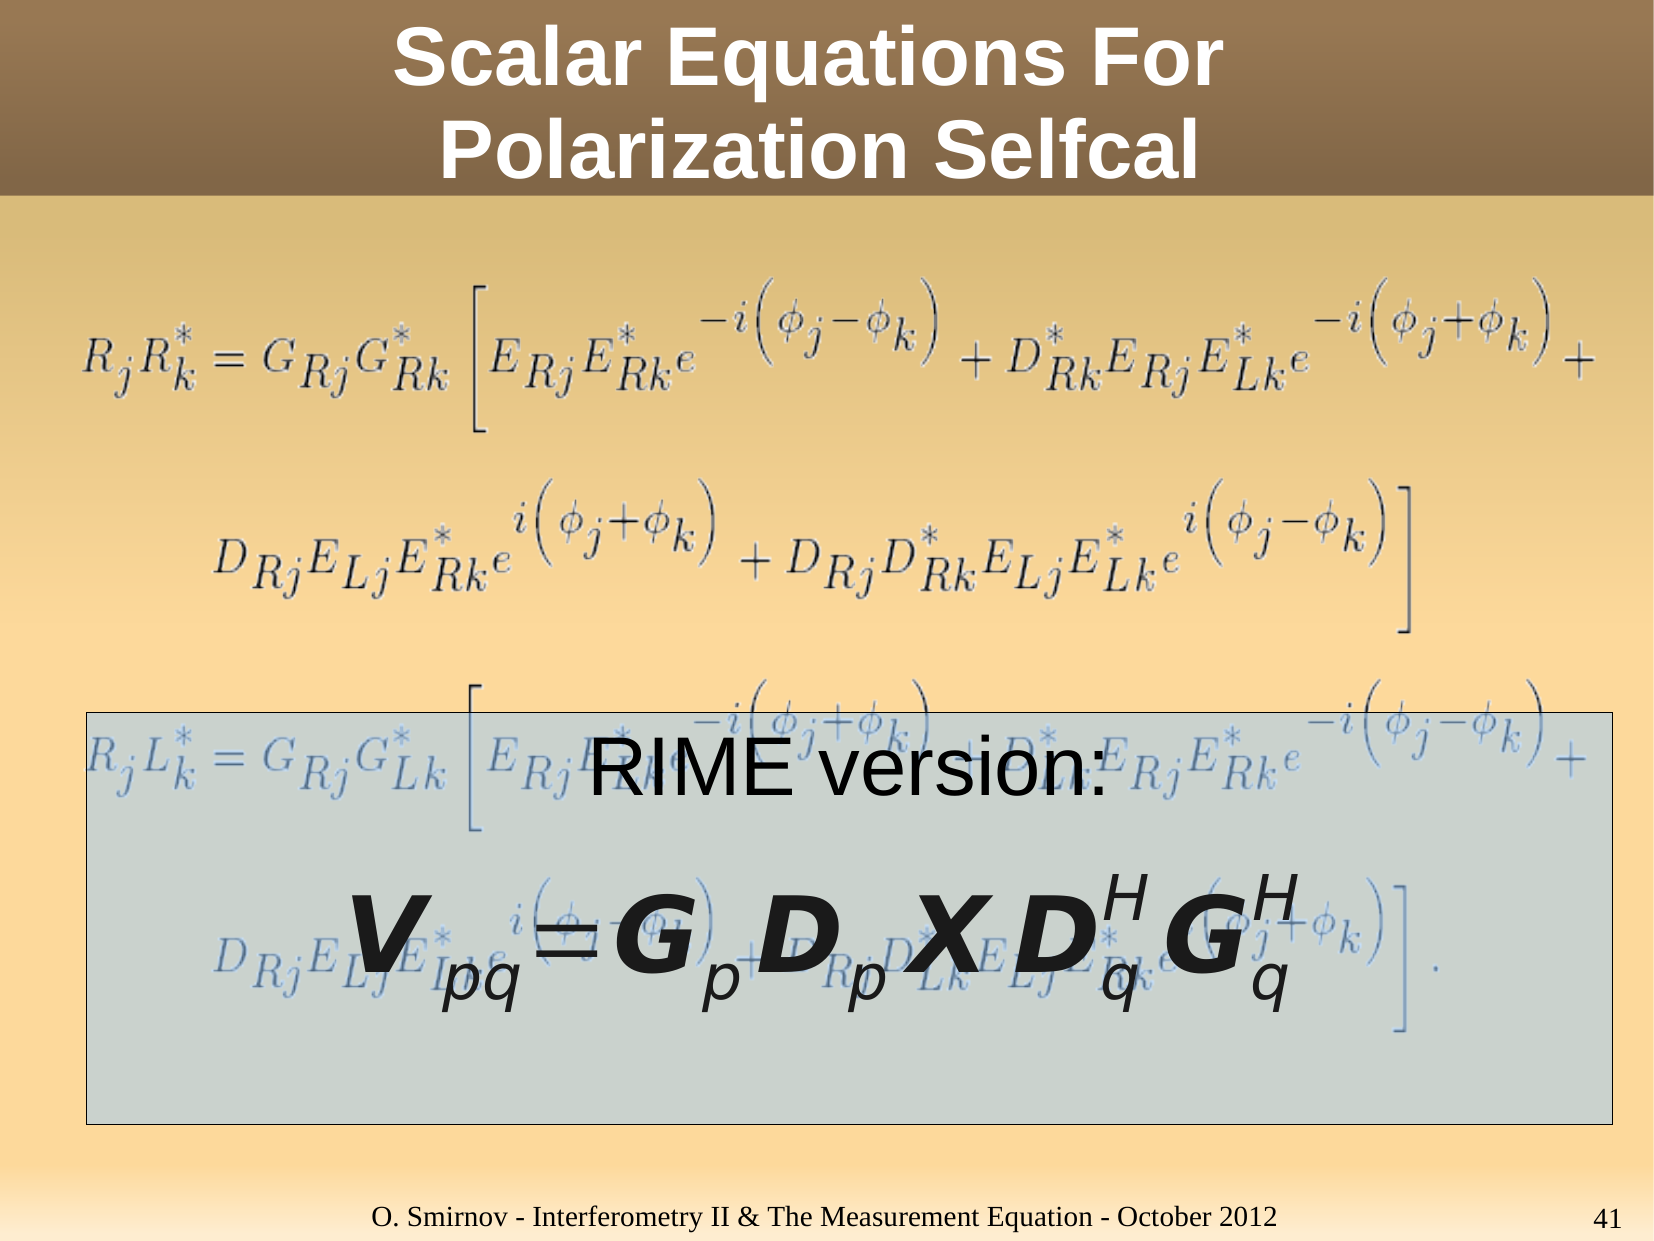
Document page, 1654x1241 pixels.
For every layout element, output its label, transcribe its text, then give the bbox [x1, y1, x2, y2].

picture [0, 0, 1654, 1241]
chart [338, 862, 1308, 1016]
title Scalar Equations For Polarization Selfcal [76, 7, 1565, 200]
text_box RIME version: [86, 712, 1613, 1125]
